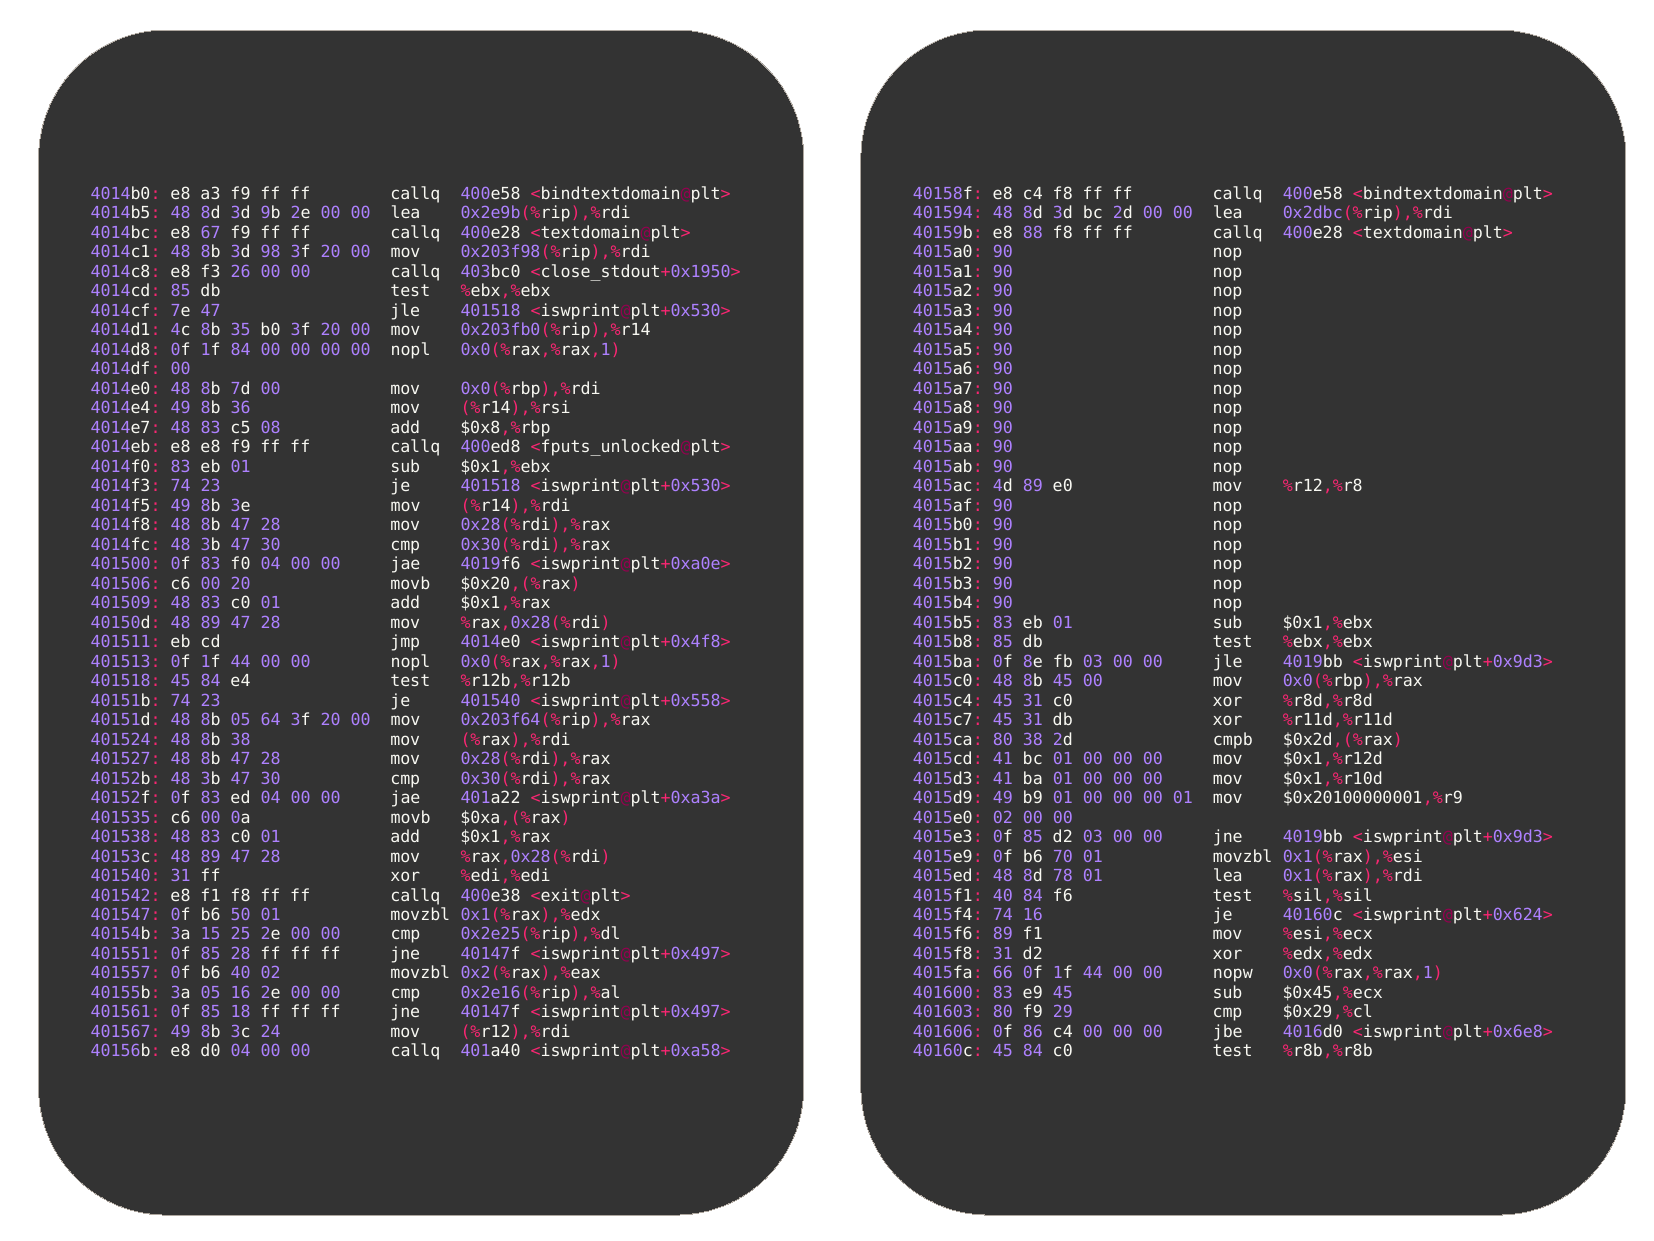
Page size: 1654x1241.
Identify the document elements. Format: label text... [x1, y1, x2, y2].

text_box 40158f: e8 c4 f8 ff ff callq 400e58 <bindtextdomain@plt> 401594: 48 8d 3d bc 2d 00 00 lea 0x2dbc(%rip),%rdi 40159b: e8 88 f8 ff ff callq 400e28 <textdomain@plt> 4015a0: 90 nop 4015a1: 90 nop 4015a2: 90 nop 4015a3: 90 nop 4015a4: 90 nop 4015a5: 90 nop 4015a6: 90 nop 4015a7: 90 nop 4015a8: 90 nop 4015a9: 90 nop 4015aa: 90 nop 4015ab: 90 nop 4015ac: 4d 89 e0 mov %r12,%r8 4015af: 90 nop 4015b0: 90 nop 4015b1: 90 nop 4015b2: 90 nop 4015b3: 90 nop 4015b4: 90 nop 4015b5: 83 eb 01 sub $0x1,%ebx 4015b8: 85 db test %ebx,%ebx 4015ba: 0f 8e fb 03 00 00 jle 4019bb <iswprint@plt+0x9d3> 4015c0: 48 8b 45 00 mov 0x0(%rbp),%rax 4015c4: 45 31 c0 xor %r8d,%r8d 4015c7: 45 31 db xor %r11d,%r11d 4015ca: 80 38 2d cmpb $0x2d,(%rax) 4015cd: 41 bc 01 00 00 00 mov $0x1,%r12d 4015d3: 41 ba 01 00 00 00 mov $0x1,%r10d 4015d9: 49 b9 01 00 00 00 01 mov $0x20100000001,%r9 4015e0: 02 00 00 4015e3: 0f 85 d2 03 00 00 jne 4019bb <iswprint@plt+0x9d3> 4015e9: 0f b6 70 01 movzbl 0x1(%rax),%esi 4015ed: 48 8d 78 01 lea 0x1(%rax),%rdi 4015f1: 40 84 f6 test %sil,%sil 4015f4: 74 16 je 40160c <iswprint@plt+0x624> 4015f6: 89 f1 mov %esi,%ecx 4015f8: 31 d2 xor %edx,%edx 4015fa: 66 0f 1f 44 00 00 nopw 0x0(%rax,%rax,1) 401600: 83 e9 45 sub $0x45,%ecx 401603: 80 f9 29 cmp $0x29,%cl 401606: 0f 86 c4 00 00 00 jbe 4016d0 <iswprint@plt+0x6e8> 40160c: 45 84 c0 test %r8b,%r8b [860, 30, 1626, 1216]
text_box 4014b0: e8 a3 f9 ff ff callq 400e58 <bindtextdomain@plt> 4014b5: 48 8d 3d 9b 2e 00 00 lea 0x2e9b(%rip),%rdi 4014bc: e8 67 f9 ff ff callq 400e28 <textdomain@plt> 4014c1: 48 8b 3d 98 3f 20 00 mov 0x203f98(%rip),%rdi 4014c8: e8 f3 26 00 00 callq 403bc0 <close_stdout+0x1950> 4014cd: 85 db test %ebx,%ebx 4014cf: 7e 47 jle 401518 <iswprint@plt+0x530> 4014d1: 4c 8b 35 b0 3f 20 00 mov 0x203fb0(%rip),%r14 4014d8: 0f 1f 84 00 00 00 00 nopl 0x0(%rax,%rax,1) 4014df: 00 4014e0: 48 8b 7d 00 mov 0x0(%rbp),%rdi 4014e4: 49 8b 36 mov (%r14),%rsi 4014e7: 48 83 c5 08 add $0x8,%rbp 4014eb: e8 e8 f9 ff ff callq 400ed8 <fputs_unlocked@plt> 4014f0: 83 eb 01 sub $0x1,%ebx 4014f3: 74 23 je 401518 <iswprint@plt+0x530> 4014f5: 49 8b 3e mov (%r14),%rdi 4014f8: 48 8b 47 28 mov 0x28(%rdi),%rax 4014fc: 48 3b 47 30 cmp 0x30(%rdi),%rax 401500: 0f 83 f0 04 00 00 jae 4019f6 <iswprint@plt+0xa0e> 401506: c6 00 20 movb $0x20,(%rax) 401509: 48 83 c0 01 add $0x1,%rax 40150d: 48 89 47 28 mov %rax,0x28(%rdi) 401511: eb cd jmp 4014e0 <iswprint@plt+0x4f8> 401513: 0f 1f 44 00 00 nopl 0x0(%rax,%rax,1) 401518: 45 84 e4 test %r12b,%r12b 40151b: 74 23 je 401540 <iswprint@plt+0x558> 40151d: 48 8b 05 64 3f 20 00 mov 0x203f64(%rip),%rax 401524: 48 8b 38 mov (%rax),%rdi 401527: 48 8b 47 28 mov 0x28(%rdi),%rax 40152b: 48 3b 47 30 cmp 0x30(%rdi),%rax 40152f: 0f 83 ed 04 00 00 jae 401a22 <iswprint@plt+0xa3a> 401535: c6 00 0a movb $0xa,(%rax) 401538: 48 83 c0 01 add $0x1,%rax 40153c: 48 89 47 28 mov %rax,0x28(%rdi) 401540: 31 ff xor %edi,%edi 401542: e8 f1 f8 ff ff callq 400e38 <exit@plt> 401547: 0f b6 50 01 movzbl 0x1(%rax),%edx 40154b: 3a 15 25 2e 00 00 cmp 0x2e25(%rip),%dl 401551: 0f 85 28 ff ff ff jne 40147f <iswprint@plt+0x497> 401557: 0f b6 40 02 movzbl 0x2(%rax),%eax 40155b: 3a 05 16 2e 00 00 cmp 0x2e16(%rip),%al 401561: 0f 85 18 ff ff ff jne 40147f <iswprint@plt+0x497> 401567: 49 8b 3c 24 mov (%r12),%rdi 40156b: e8 d0 04 00 00 callq 401a40 <iswprint@plt+0xa58> [38, 30, 804, 1216]
